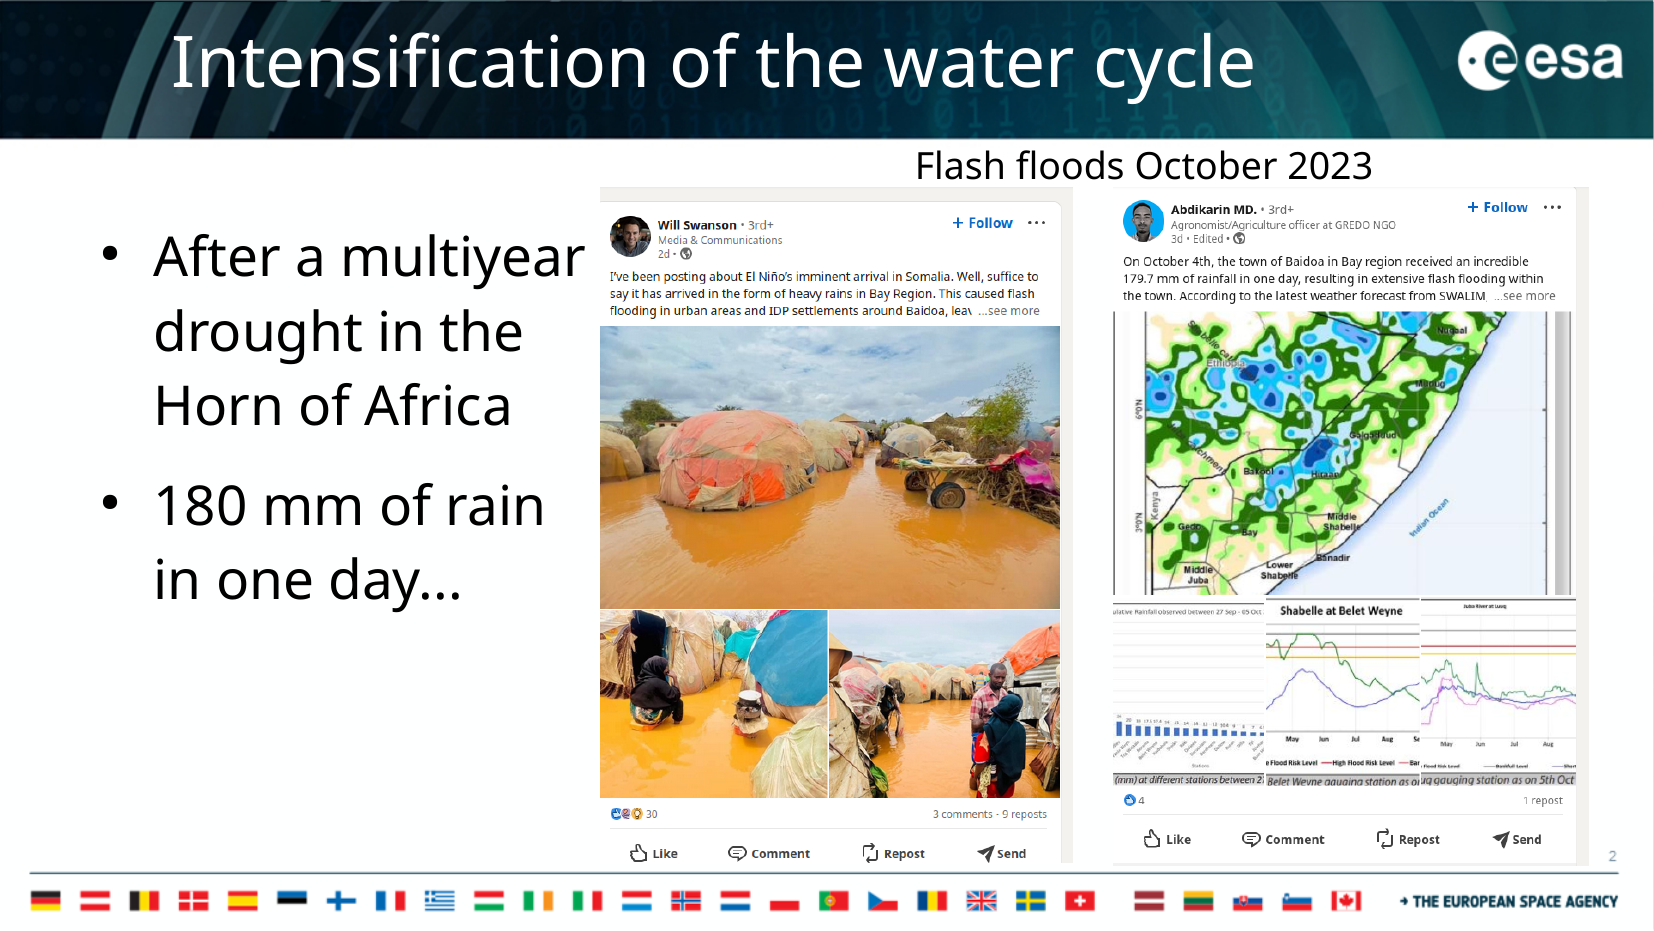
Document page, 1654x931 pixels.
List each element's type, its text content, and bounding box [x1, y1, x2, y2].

picture [0, 0, 1654, 931]
list After a multiyear drought in the Horn of Africa 180 mm of rain in one day... [82, 217, 600, 757]
title Intensification of the water cycle [29, 17, 1401, 102]
text_box Flash floods October 2023 [900, 132, 1538, 237]
